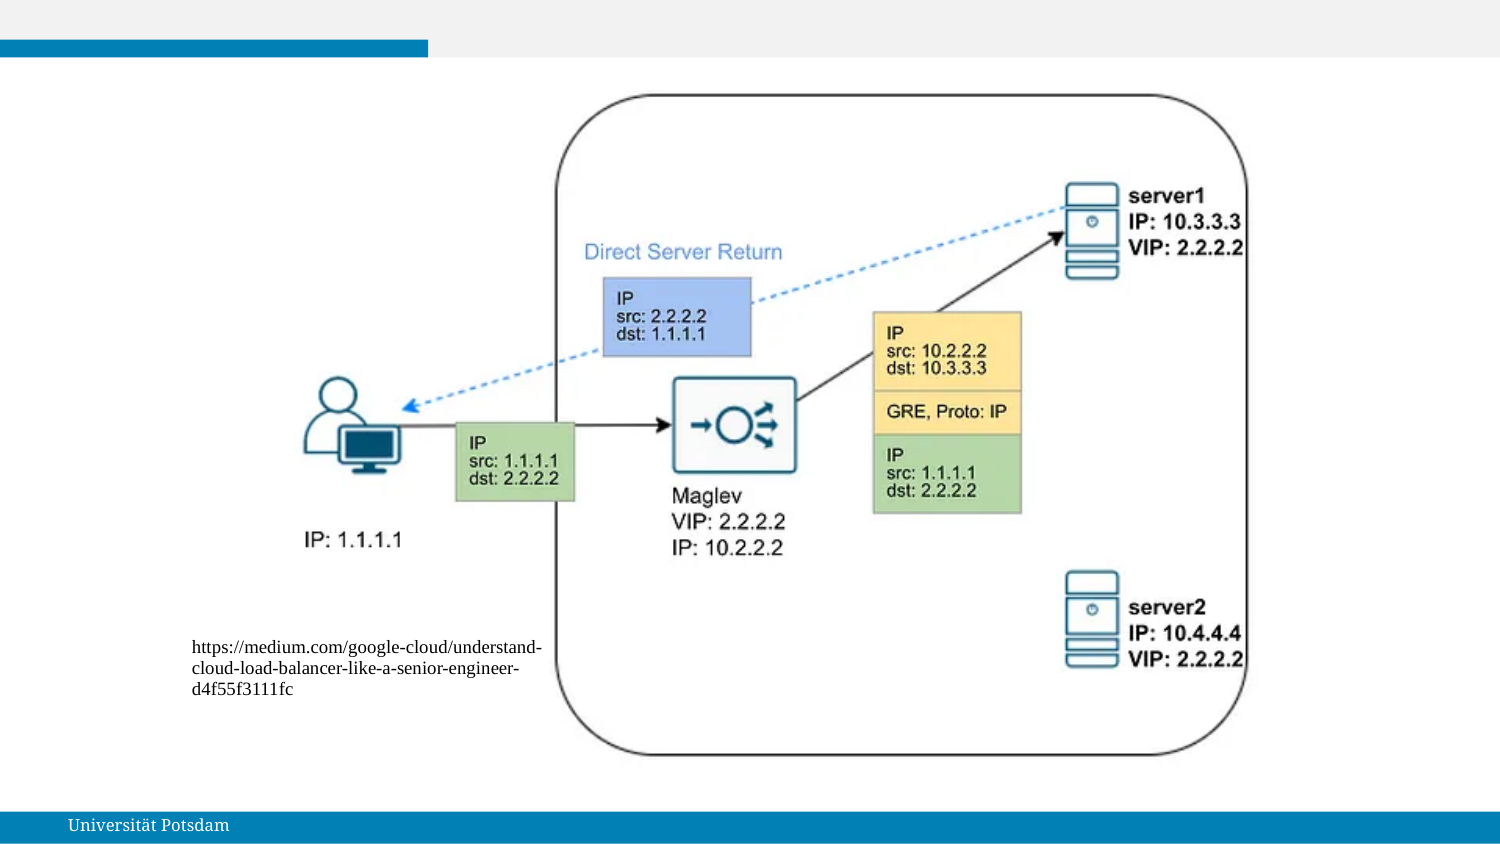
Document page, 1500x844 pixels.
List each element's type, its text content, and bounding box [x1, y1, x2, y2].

text_box https://medium.com/google-cloud/understand-cloud-load-balancer-like-a-senior-engineer-d4f55f3111fc [177, 629, 591, 739]
picture [206, 72, 1332, 768]
